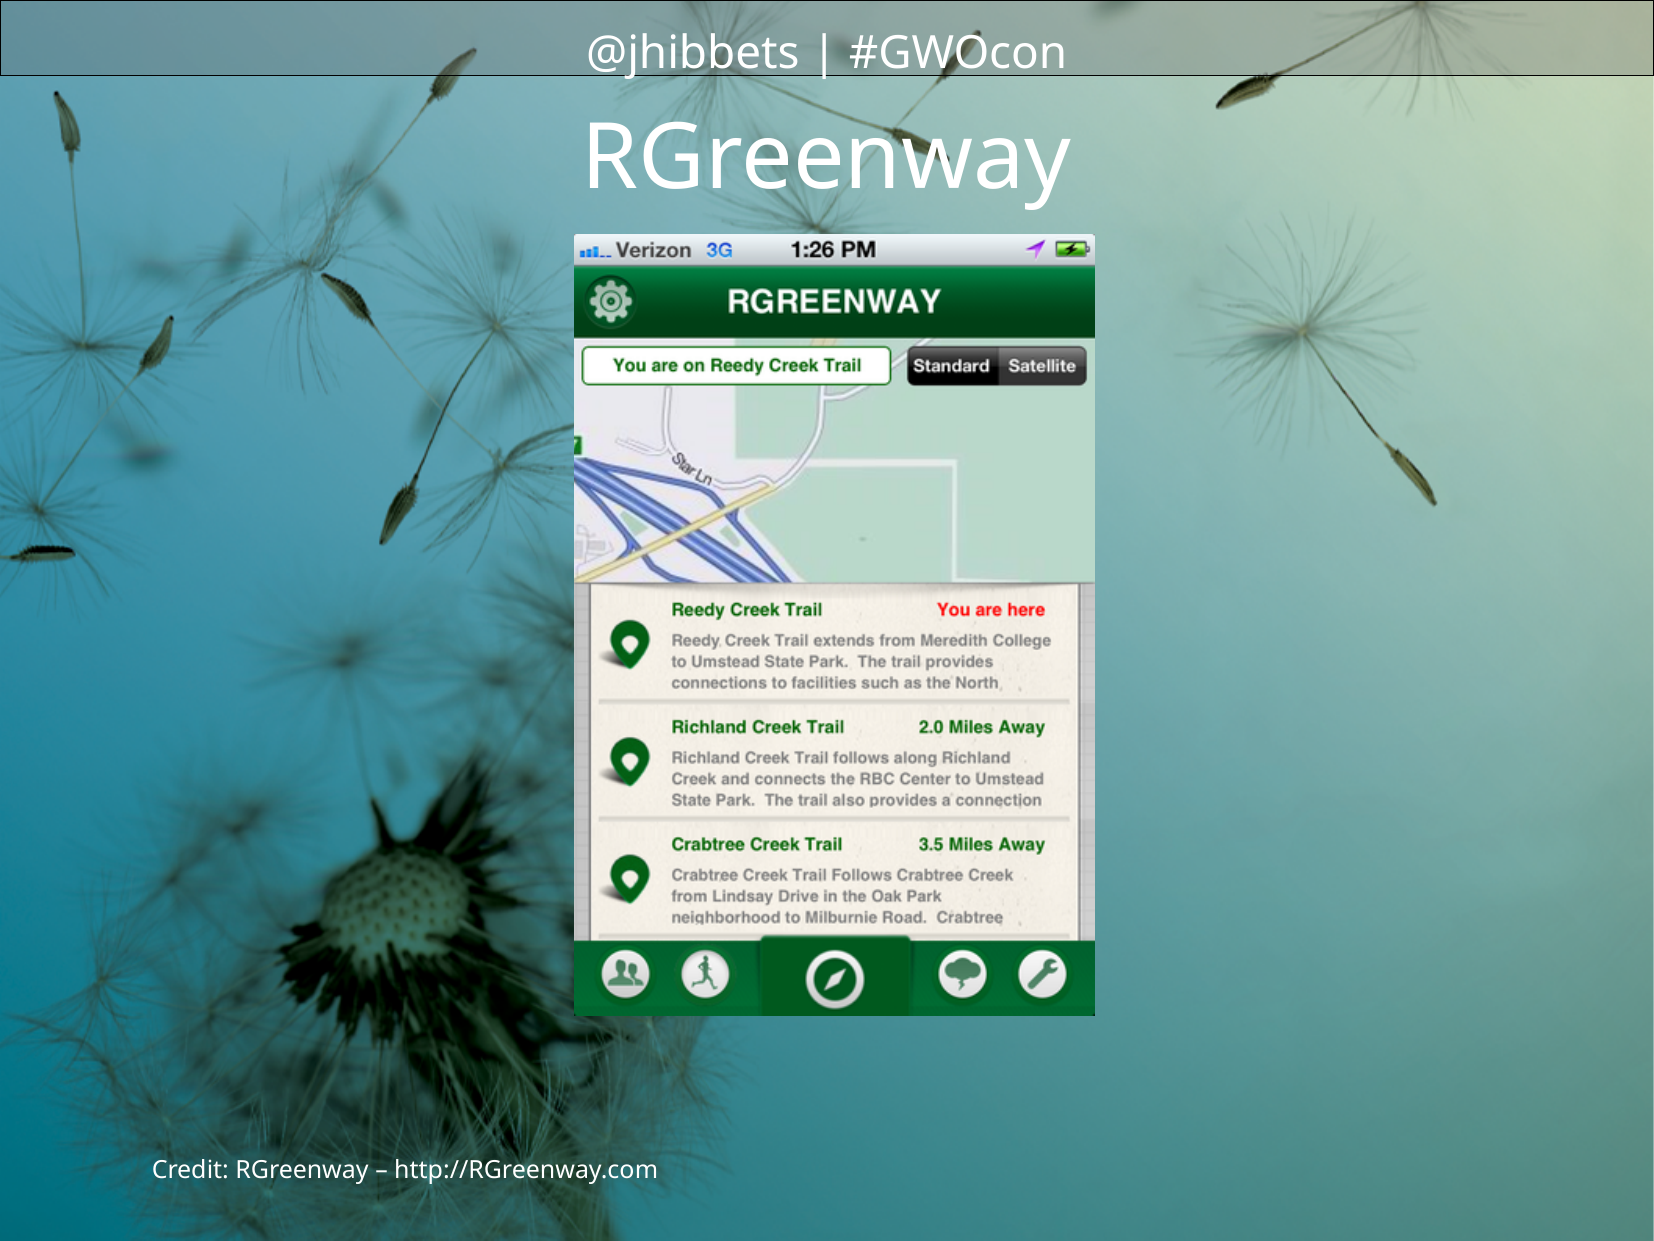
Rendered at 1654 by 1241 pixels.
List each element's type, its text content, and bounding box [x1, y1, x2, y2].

text_box Credit: RGreenway – http://RGreenway.com [137, 1144, 687, 1188]
picture [0, 76, 1654, 1241]
title RGreenway [82, 49, 1571, 257]
